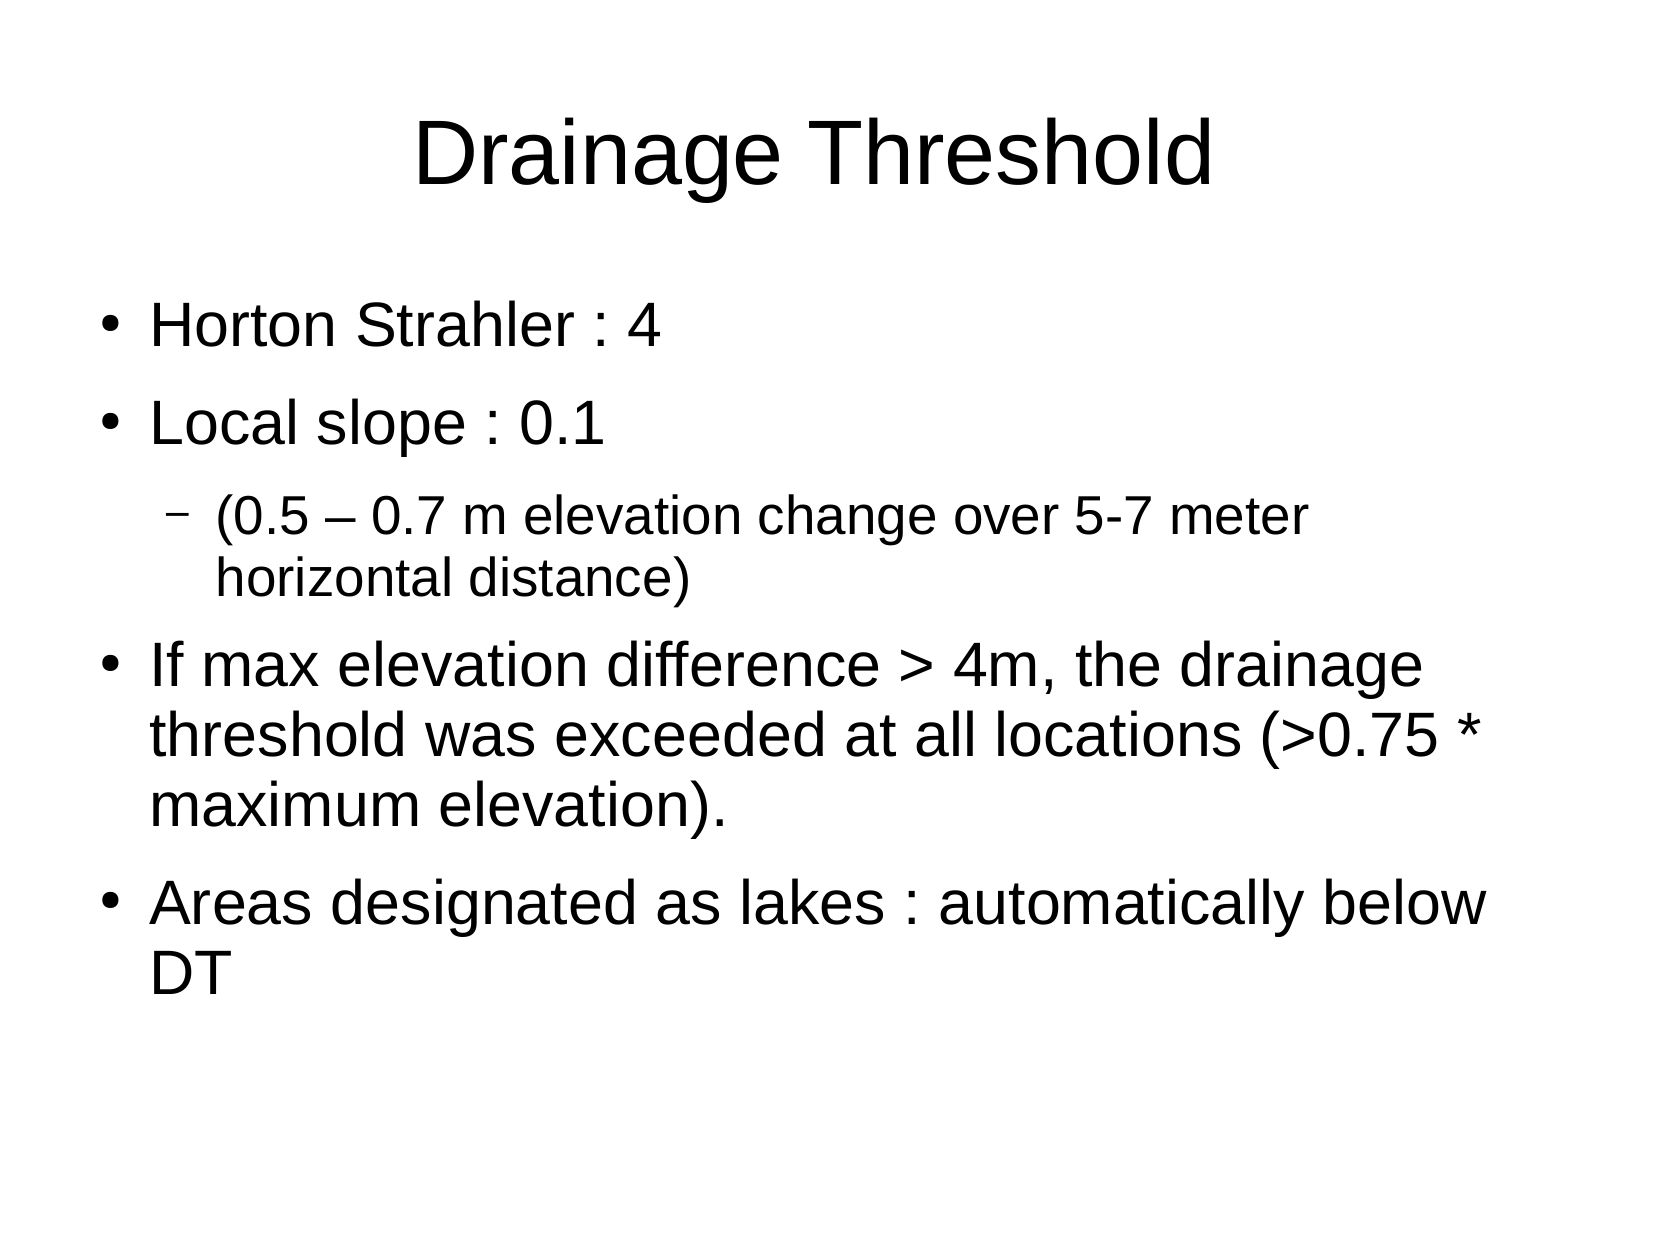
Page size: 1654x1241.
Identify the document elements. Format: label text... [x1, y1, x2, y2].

list Horton Strahler : 4 Local slope : 0.1 (0.5 – 0.7 m elevation change over 5-7 meter horizontal distance) If max elevation difference > 4m, the drainage threshold was exceeded at all locations (>0.75 * maximum elevation). Areas designated as lakes : automatically below DT [82, 290, 1538, 1010]
title Drainage Threshold [82, 49, 1571, 257]
